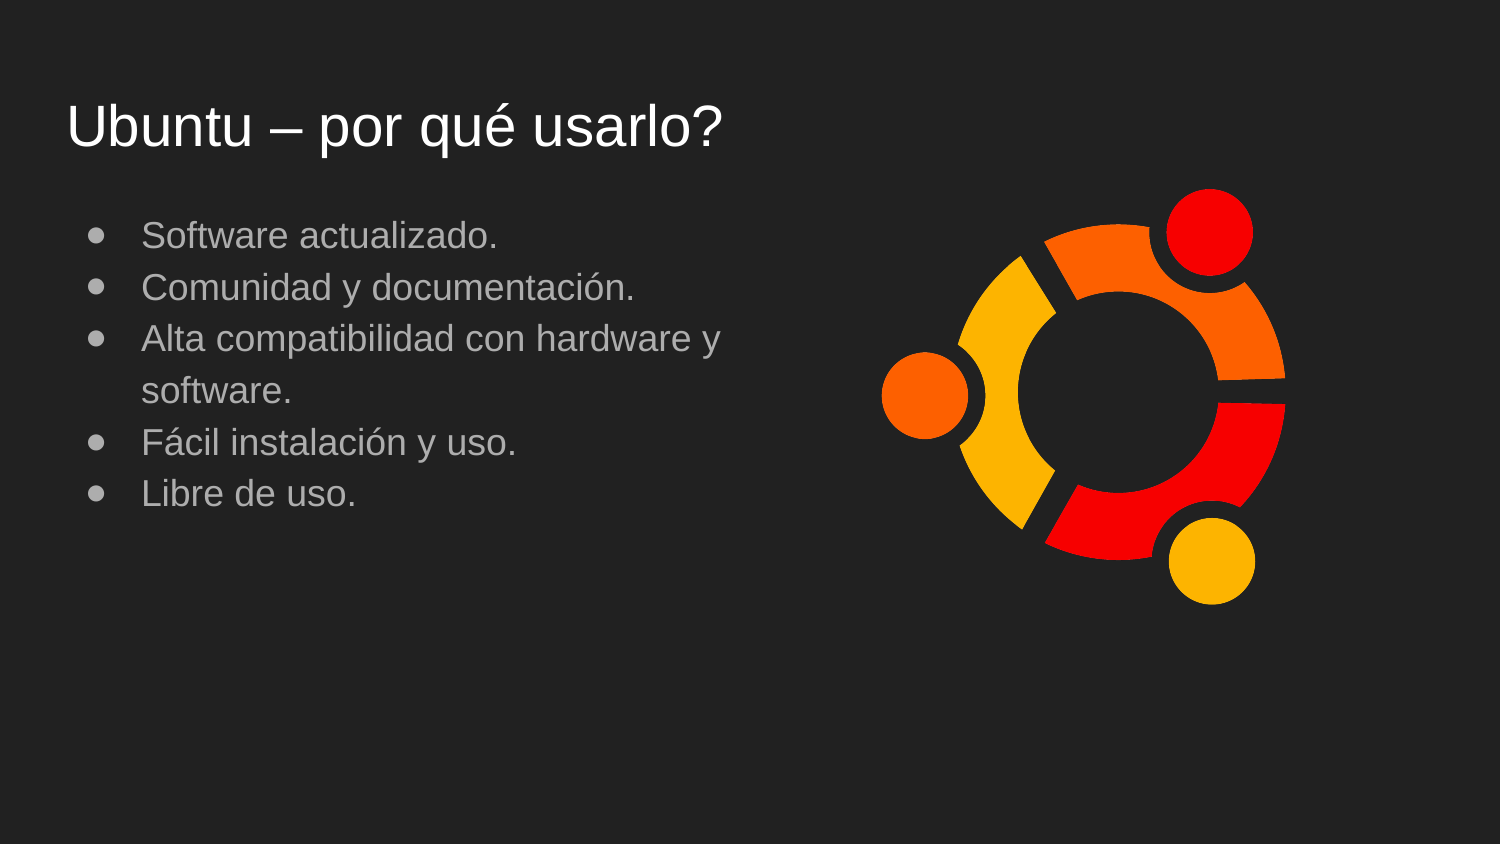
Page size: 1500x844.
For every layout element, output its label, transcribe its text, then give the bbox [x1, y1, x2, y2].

title Ubuntu – por qué usarlo? [51, 72, 1449, 167]
picture [703, 179, 1471, 612]
list Software actualizado. Comunidad y documentación. Alta compatibilidad con hardware y software. Fácil instalación y uso. Libre de uso. [51, 189, 750, 750]
